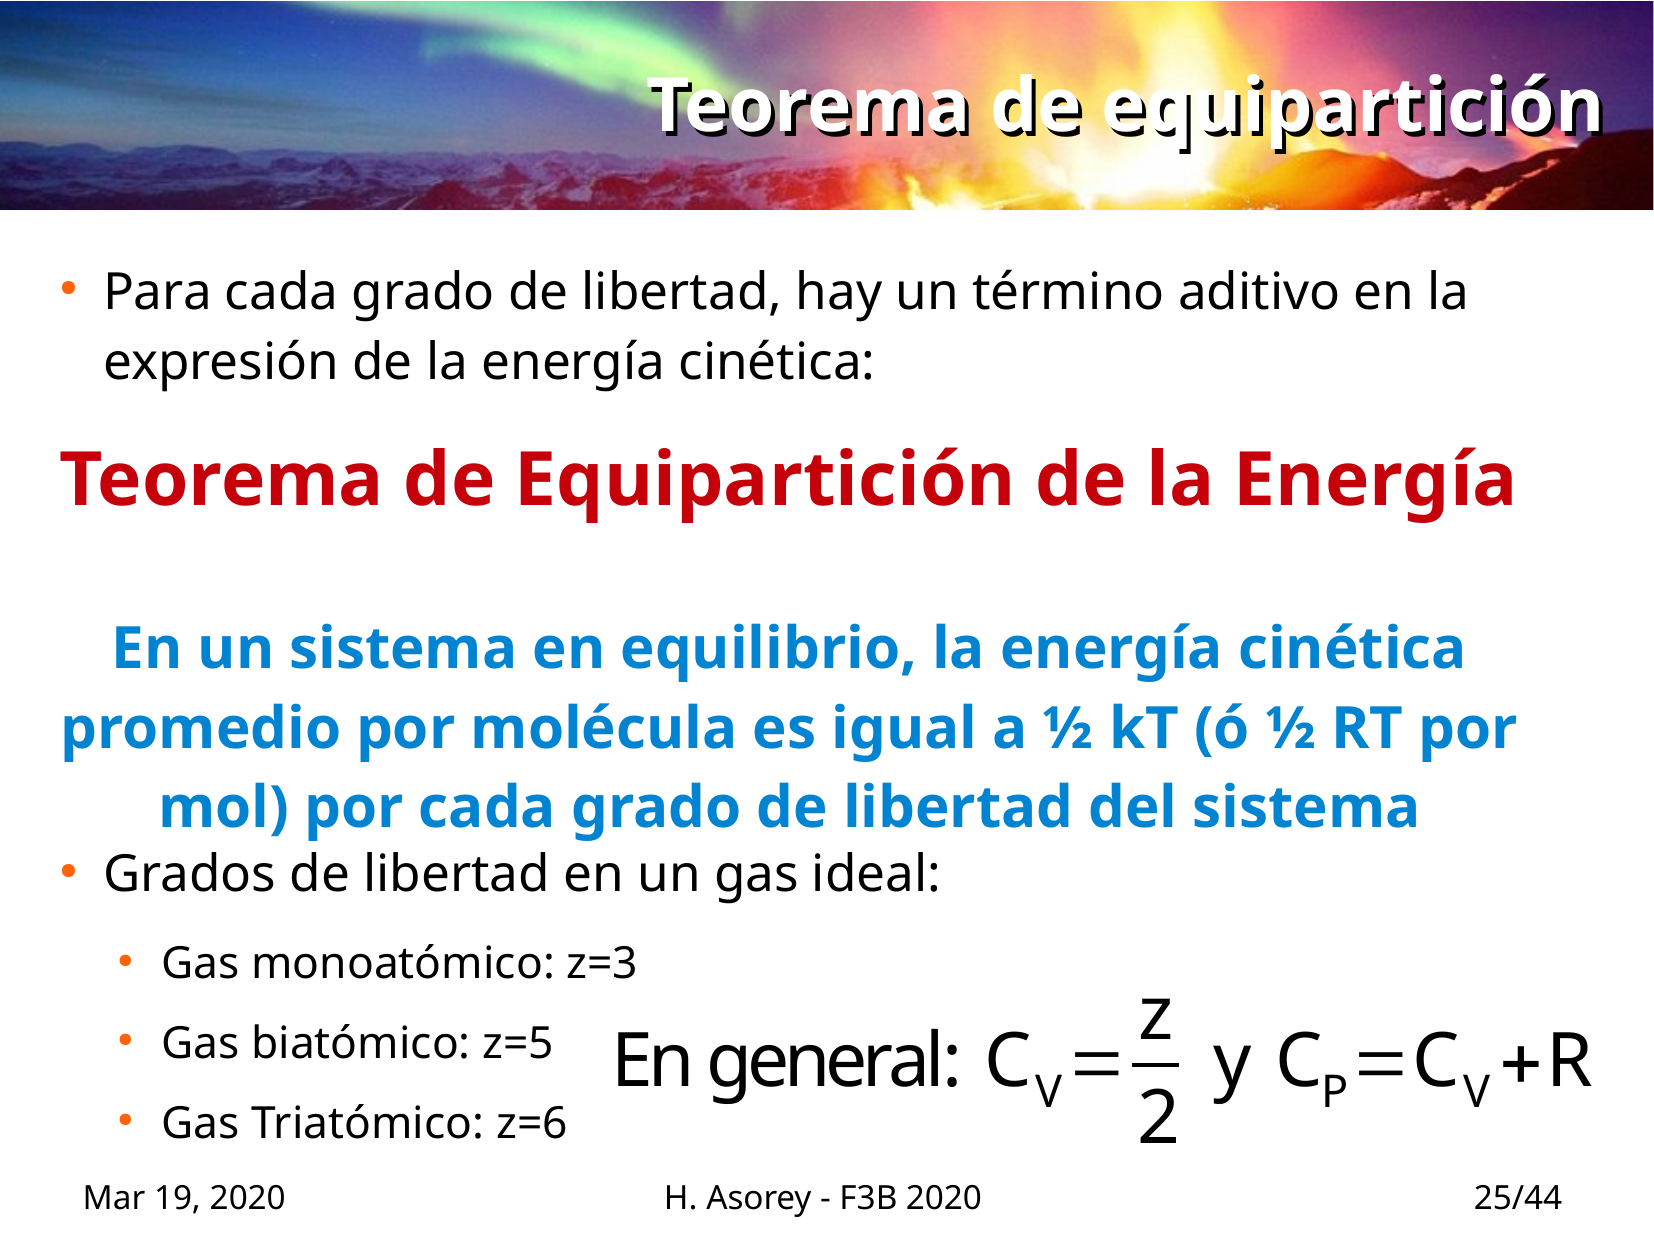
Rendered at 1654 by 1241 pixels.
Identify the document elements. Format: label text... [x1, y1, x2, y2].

list Para cada grado de libertad, hay un término aditivo en la expresión de la energía cinética: Grados de libertad en un gas ideal: Gas monoatómico: z=3 Gas biatómico: z=5 Gas Triatómico: z=6 [45, 808, 1606, 1156]
chart [605, 967, 1601, 1162]
picture [0, 1, 1654, 210]
list Para cada grado de libertad, hay un término aditivo en la expresión de la energía cinética: Grados de libertad en un gas ideal: Gas monoatómico: z=3 Gas biatómico: z=5 Gas Triatómico: z=6 [45, 255, 1606, 417]
title Teorema de equipartición [45, 15, 1606, 191]
text_box Teorema de Equipartición de la Energía En un sistema en equilibrio, la energía cinética promedio por molécula es igual a ½ kT (ó ½ RT por mol) por cada grado de libertad del sistema [45, 417, 1644, 808]
